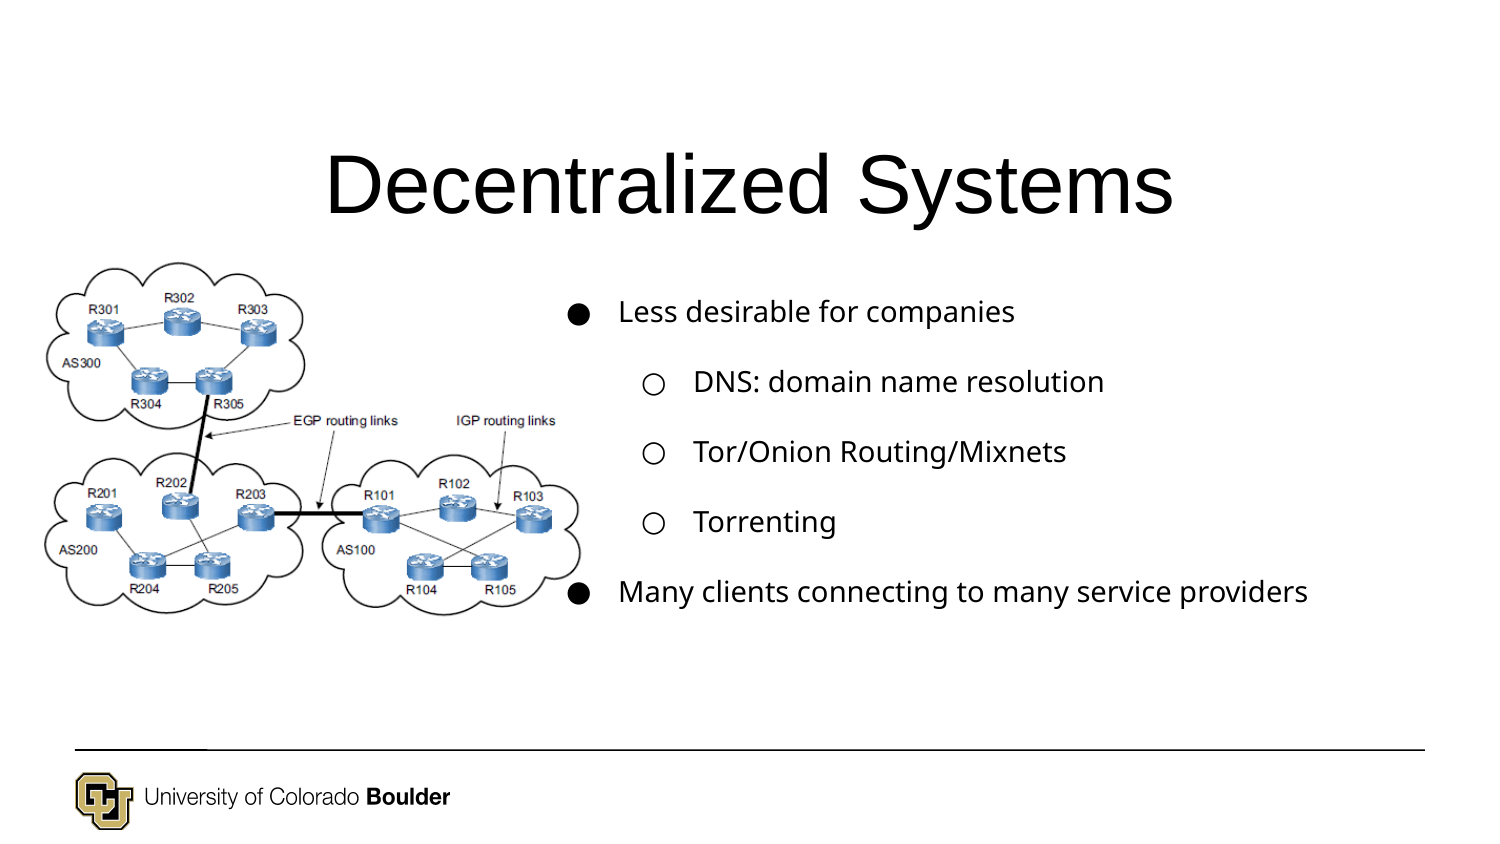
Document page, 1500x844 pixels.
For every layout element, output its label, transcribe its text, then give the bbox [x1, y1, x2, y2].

picture [0, 252, 528, 630]
picture [75, 772, 450, 830]
text_box Less desirable for companies DNS: domain name resolution Tor/Onion Routing/Mixnets Torrenting Many clients connecting to many service providers [528, 243, 1500, 802]
title Decentralized Systems [51, 122, 1449, 238]
